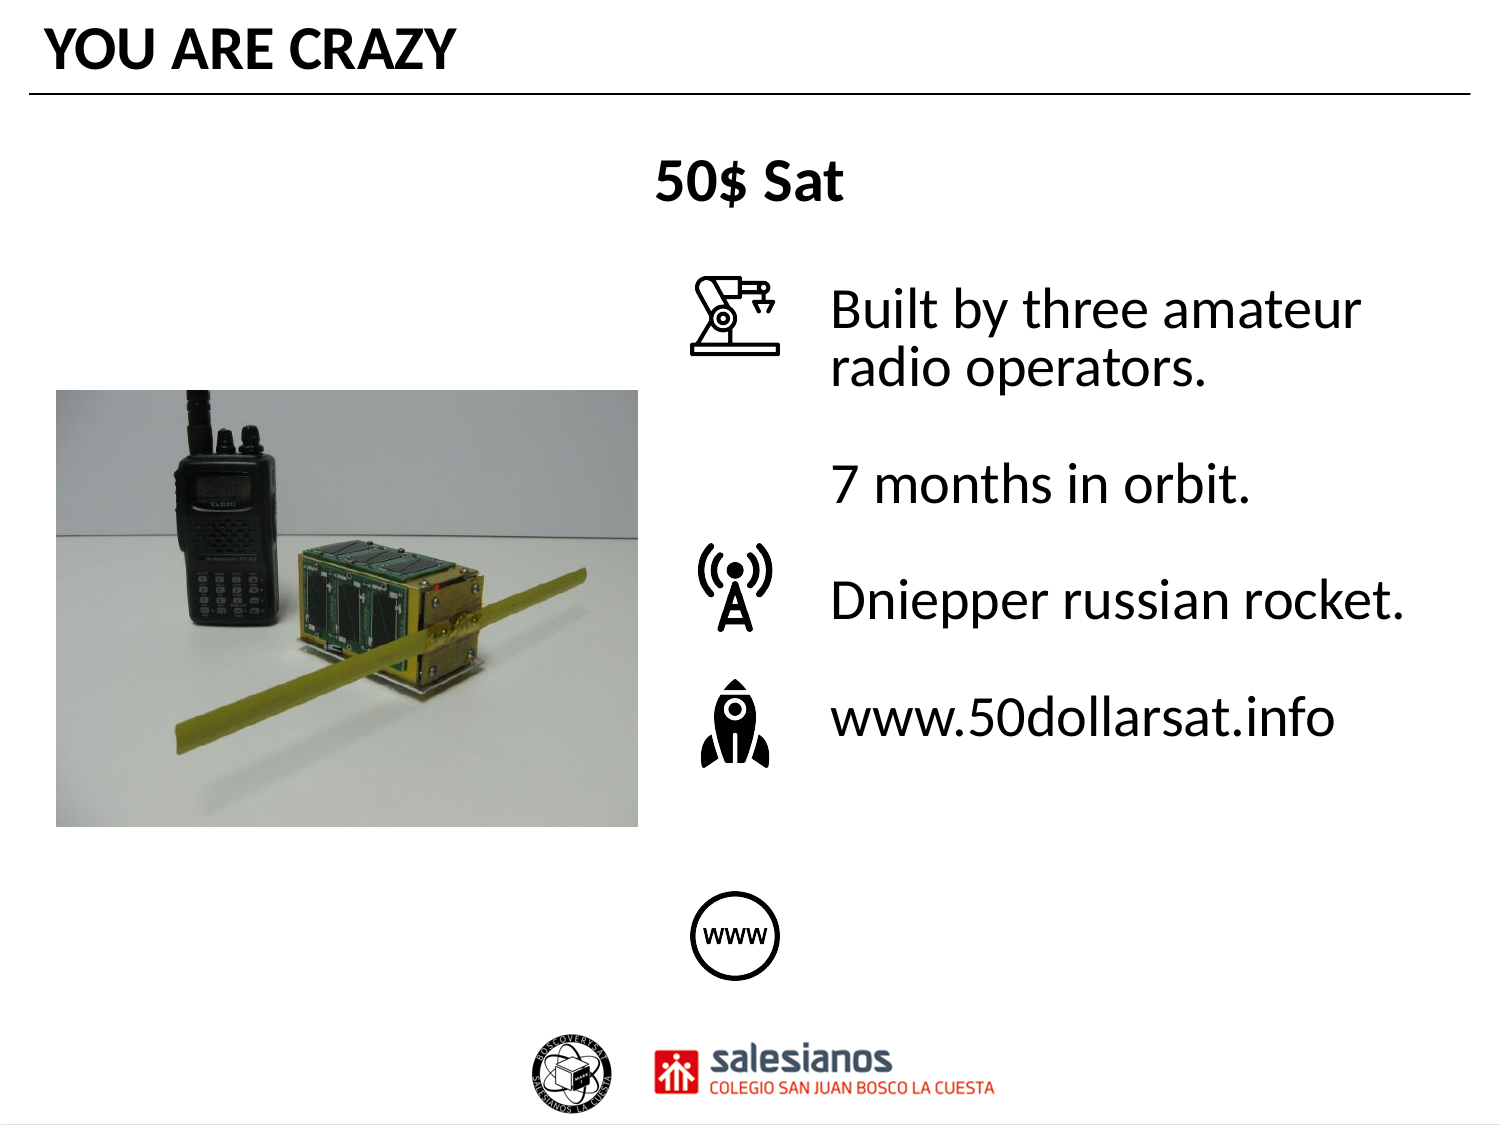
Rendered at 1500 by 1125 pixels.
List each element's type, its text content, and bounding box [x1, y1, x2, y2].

text_box YOU ARE CRAZY [29, 0, 1472, 90]
text_box Built by three amateur radio operators. 7 months in orbit. Dniepper russian rocket. www.50dollarsat.info [816, 277, 1465, 1041]
picture [0, 0, 1500, 1125]
text_box 50$ Sat [35, 147, 1465, 236]
